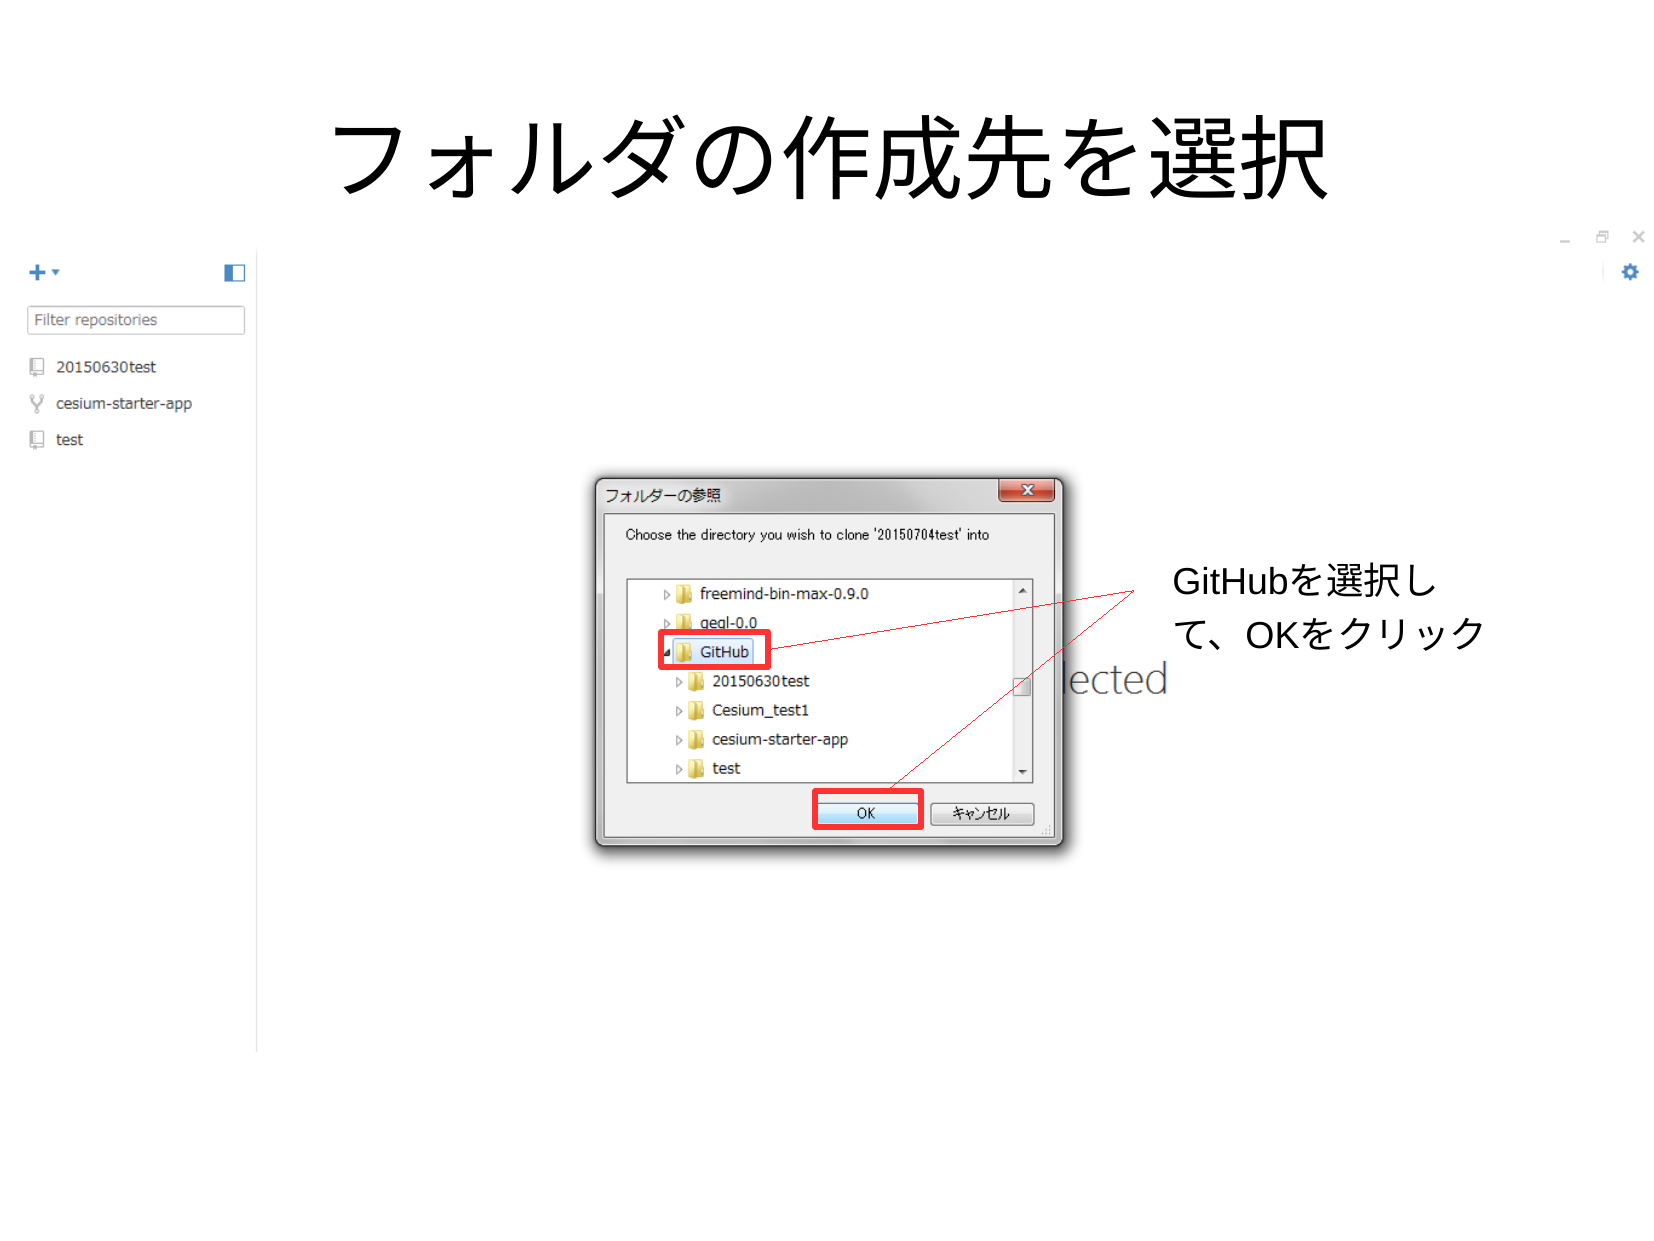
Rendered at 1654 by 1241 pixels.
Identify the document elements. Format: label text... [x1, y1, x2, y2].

title フォルダの作成先を選択 [82, 49, 1571, 221]
text_box GitHubを選択して、OKをクリック [1157, 543, 1524, 643]
picture [3, 221, 1654, 1052]
